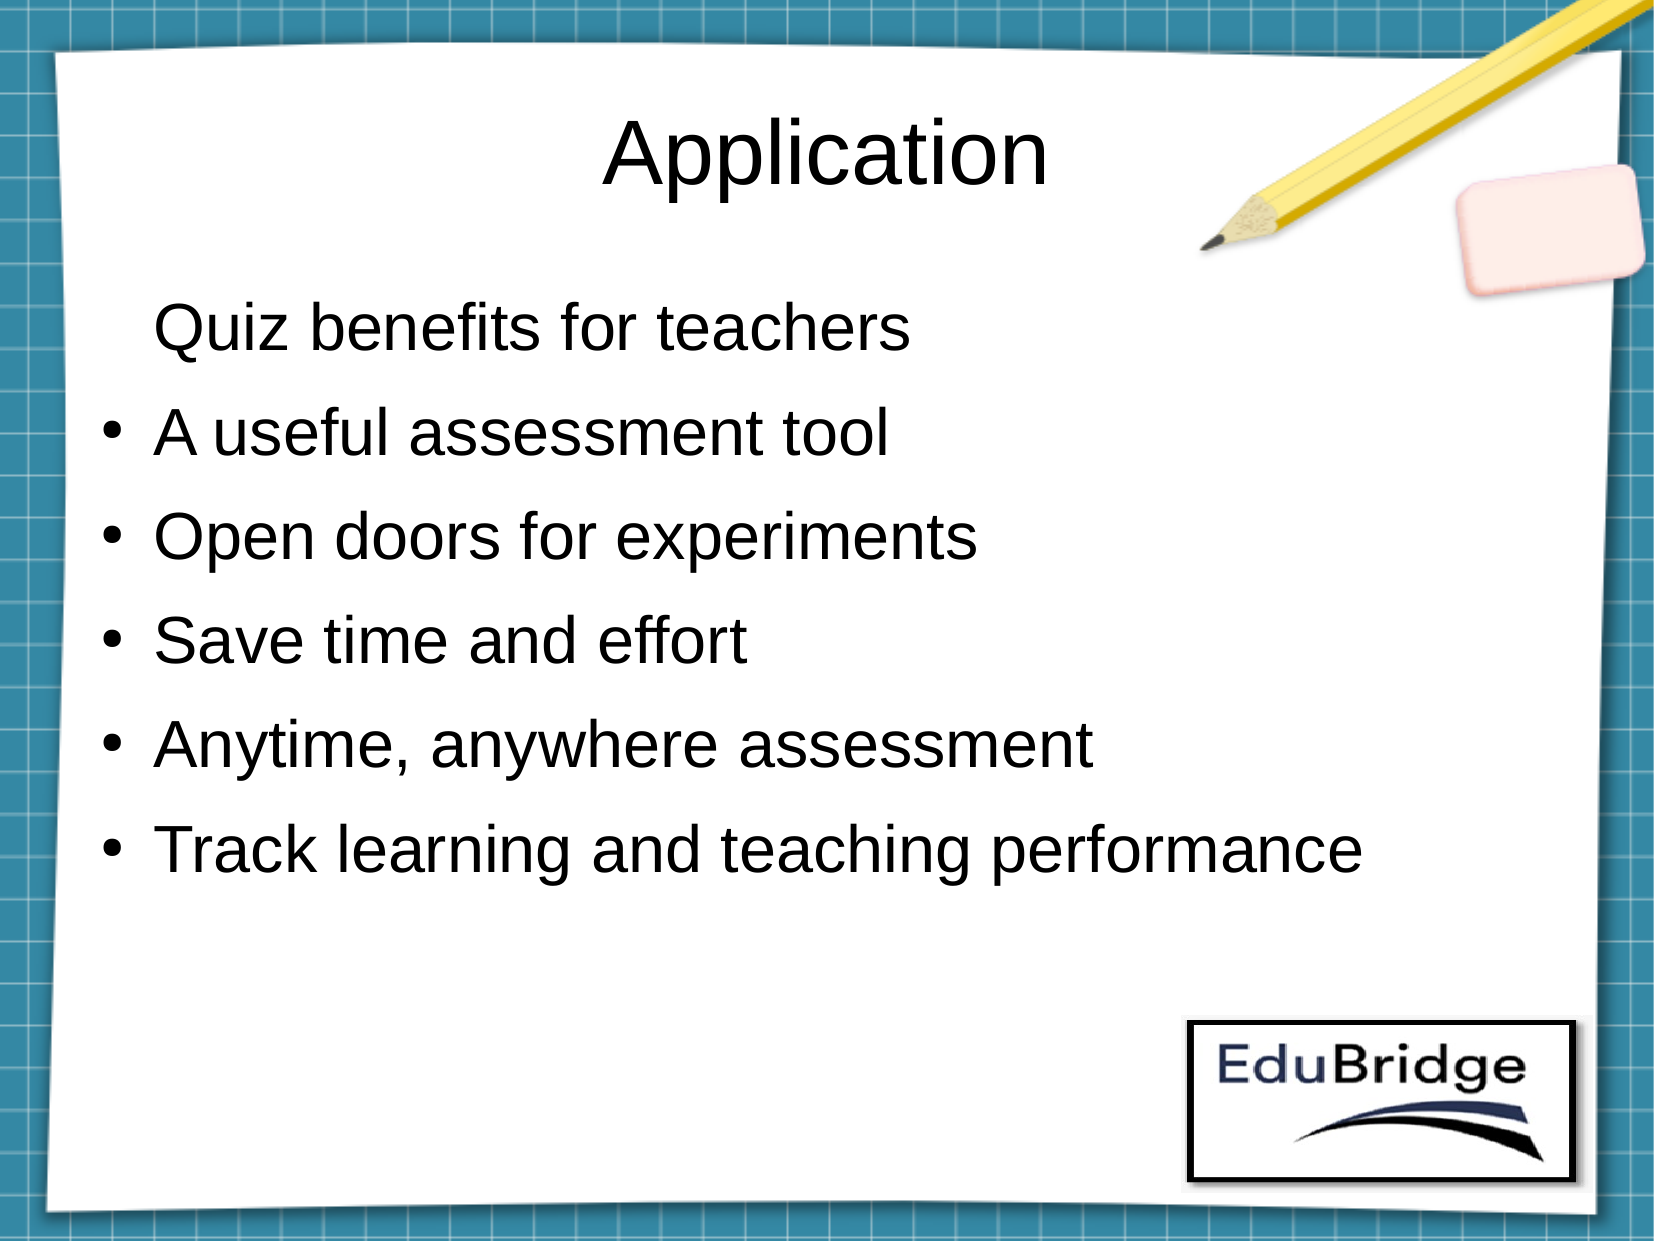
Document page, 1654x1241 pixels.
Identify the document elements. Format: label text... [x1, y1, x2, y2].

picture [0, 0, 1654, 1241]
title Application [82, 49, 1571, 257]
list Quiz benefits for teachers A useful assessment tool Open doors for experiments Save time and effort Anytime, anywhere assessment Track learning and teaching performance [82, 290, 1571, 1010]
